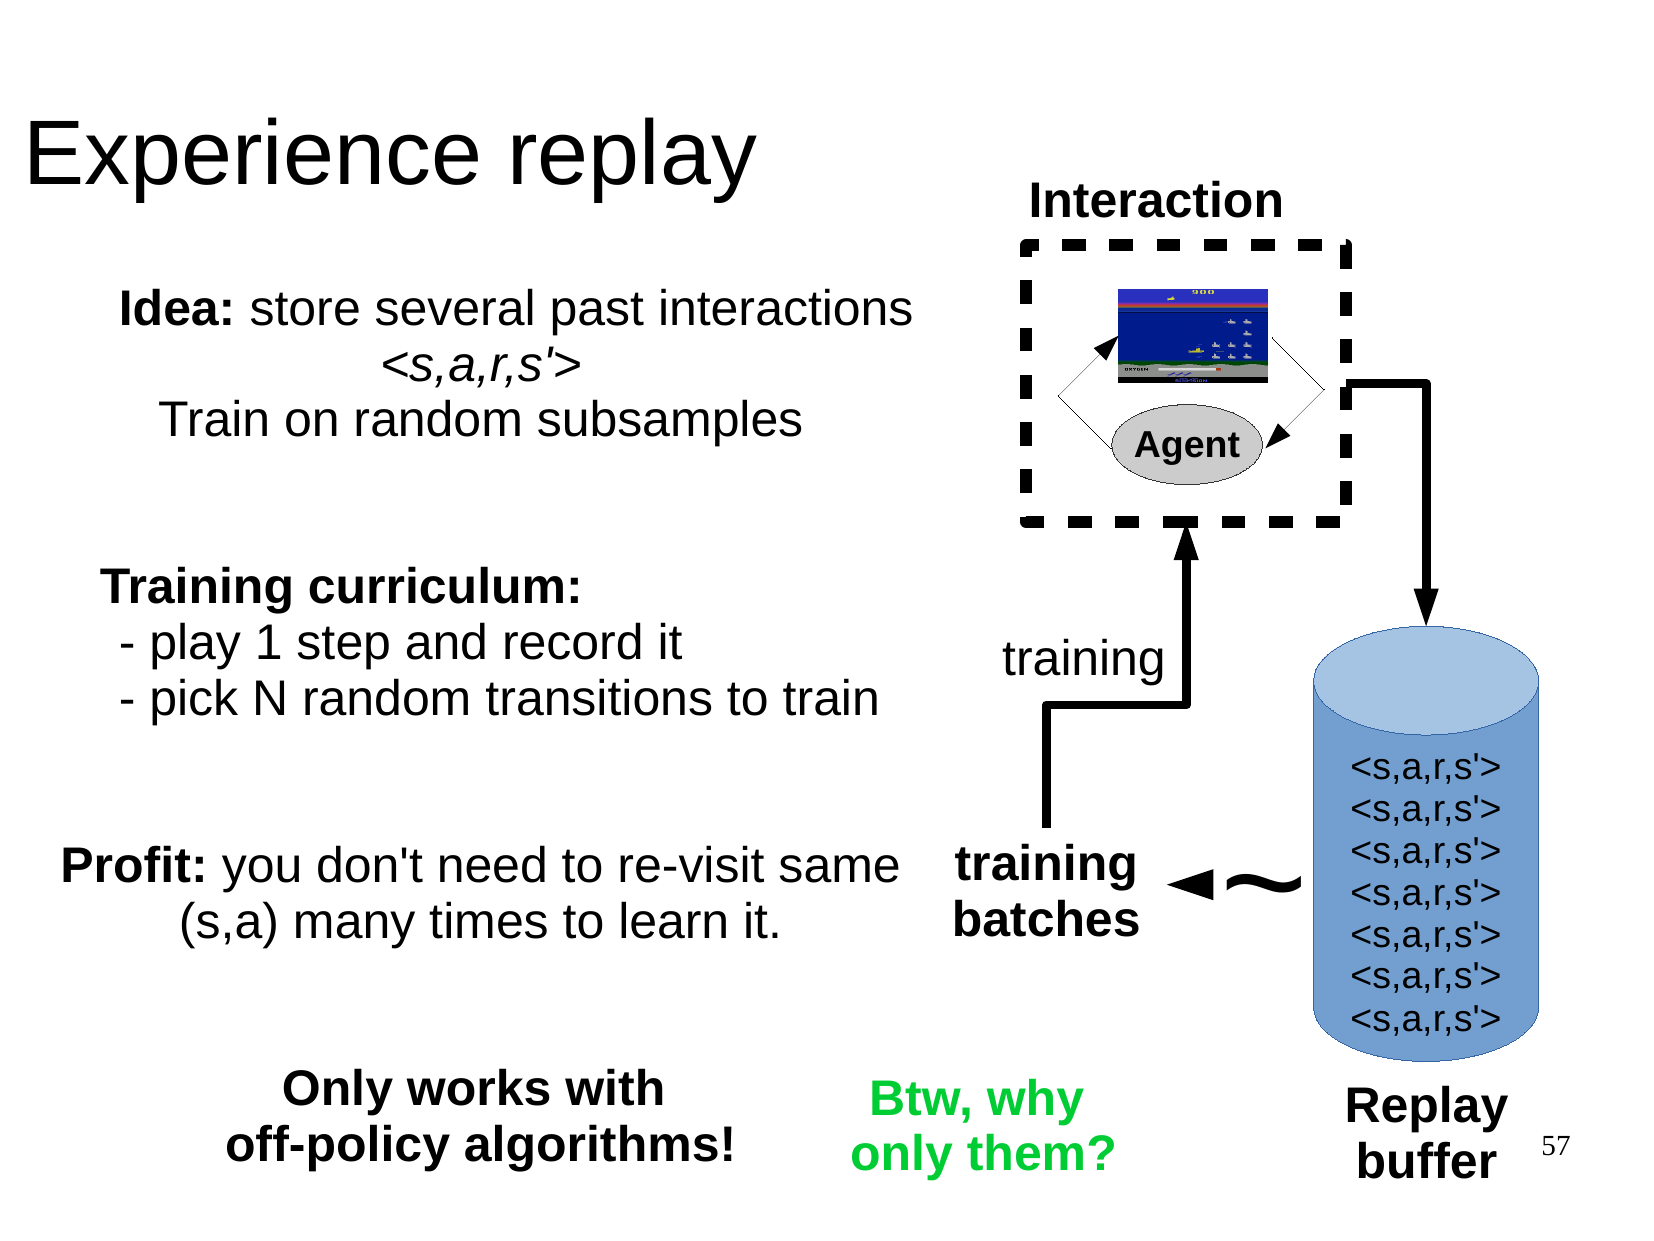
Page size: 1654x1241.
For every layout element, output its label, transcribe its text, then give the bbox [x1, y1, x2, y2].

text_box Replay buffer [1329, 1070, 1524, 1198]
text_box <s,a,r,s'> <s,a,r,s'> <s,a,r,s'> <s,a,r,s'> <s,a,r,s'> <s,a,r,s'> <s,a,r,s'> [1313, 685, 1539, 1062]
title Experience replay [23, 49, 1512, 257]
text_box training batches [928, 828, 1165, 956]
text_box Interaction [1013, 164, 1300, 236]
picture [1118, 289, 1268, 383]
text_box Agent [1111, 404, 1263, 485]
text_box training [977, 622, 1191, 736]
text_box Idea: store several past interactions <s,a,r,s'> Train on random subsamples Training curriculum: - play 1 step and record it - pick N random transitions to train Profit: you don't need to re-visit same (s,a) many times to learn it. Only works with off-policy algorithms! [28, 216, 933, 1241]
text_box Btw, why only them? [835, 1062, 1132, 1190]
text_box ~ [1205, 790, 1323, 973]
text_box [1026, 257, 1346, 523]
